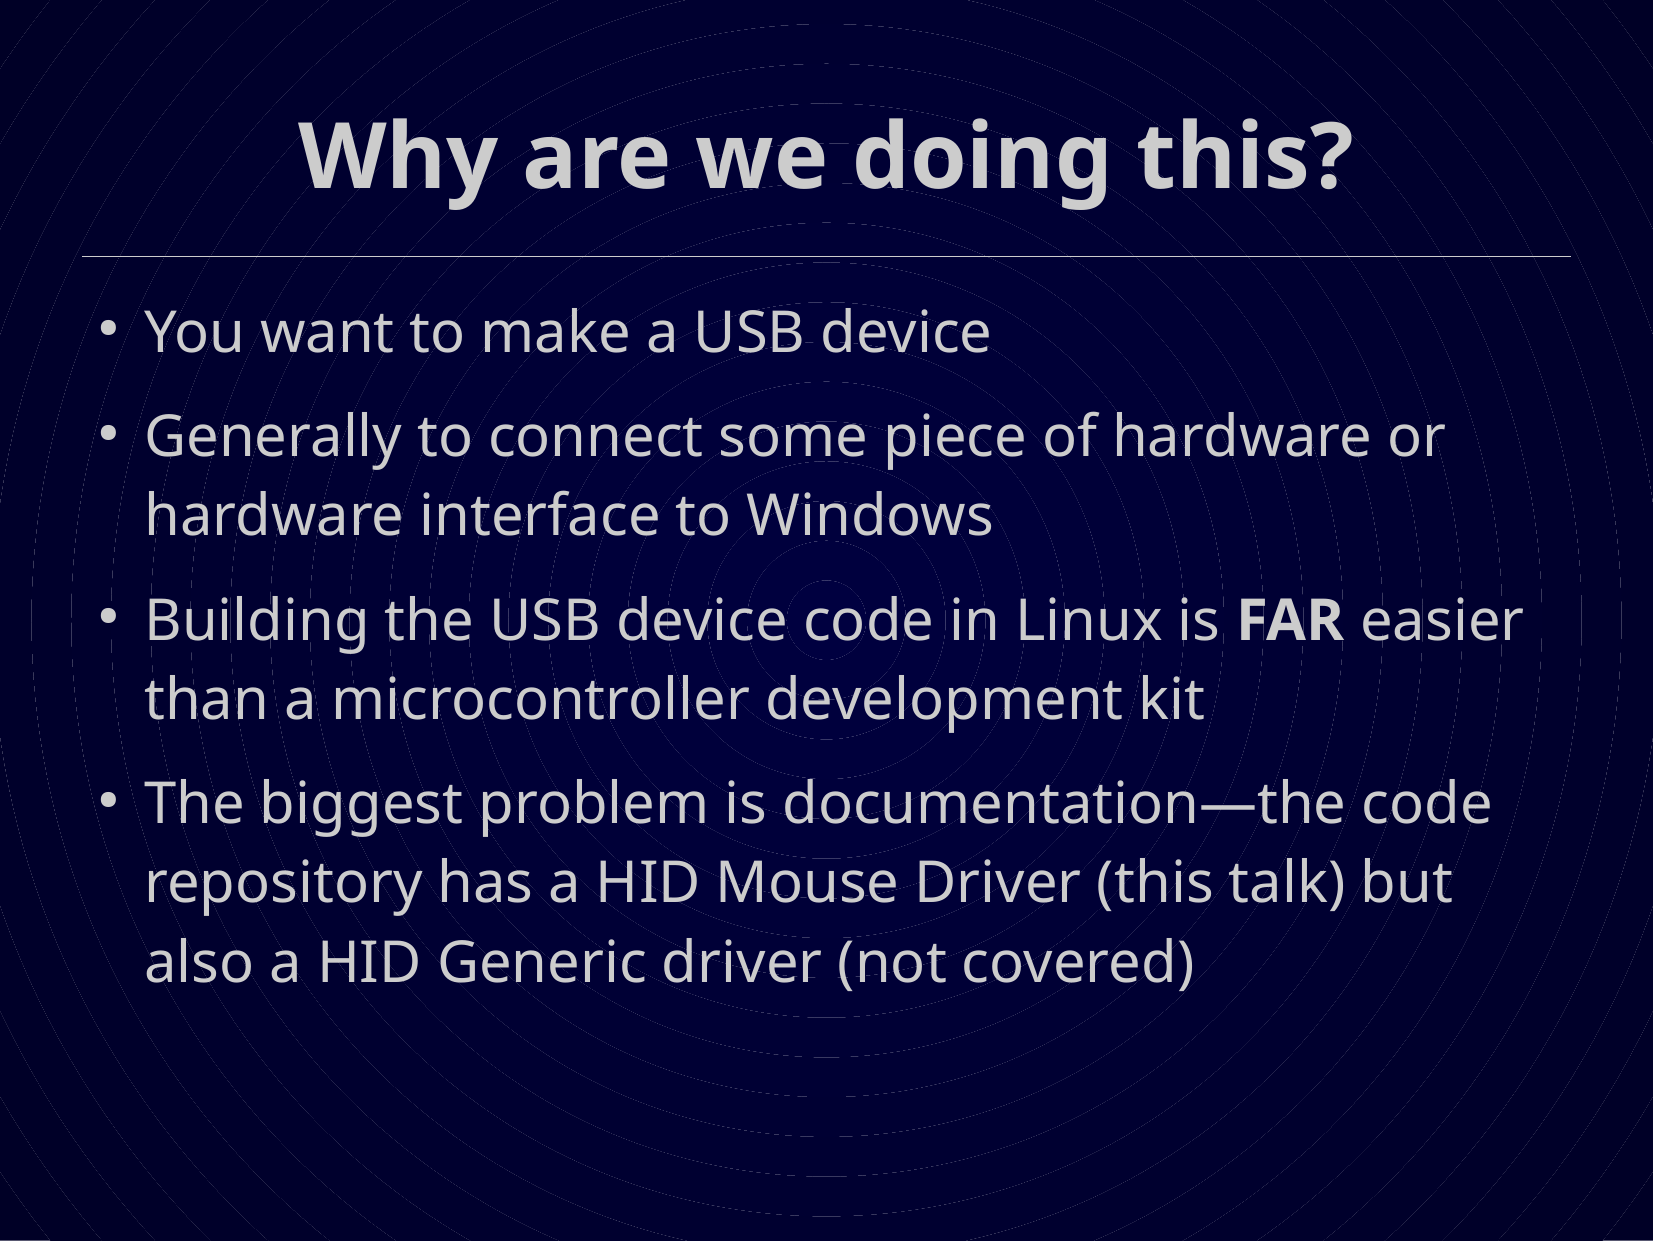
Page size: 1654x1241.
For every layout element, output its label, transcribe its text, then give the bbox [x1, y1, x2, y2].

title Why are we doing this? [82, 49, 1571, 257]
list You want to make a USB device Generally to connect some piece of hardware or hardware interface to Windows Building the USB device code in Linux is FAR easier than a microcontroller development kit The biggest problem is documentation—the code repository has a HID Mouse Driver (this talk) but also a HID Generic driver (not covered) [82, 290, 1571, 1010]
